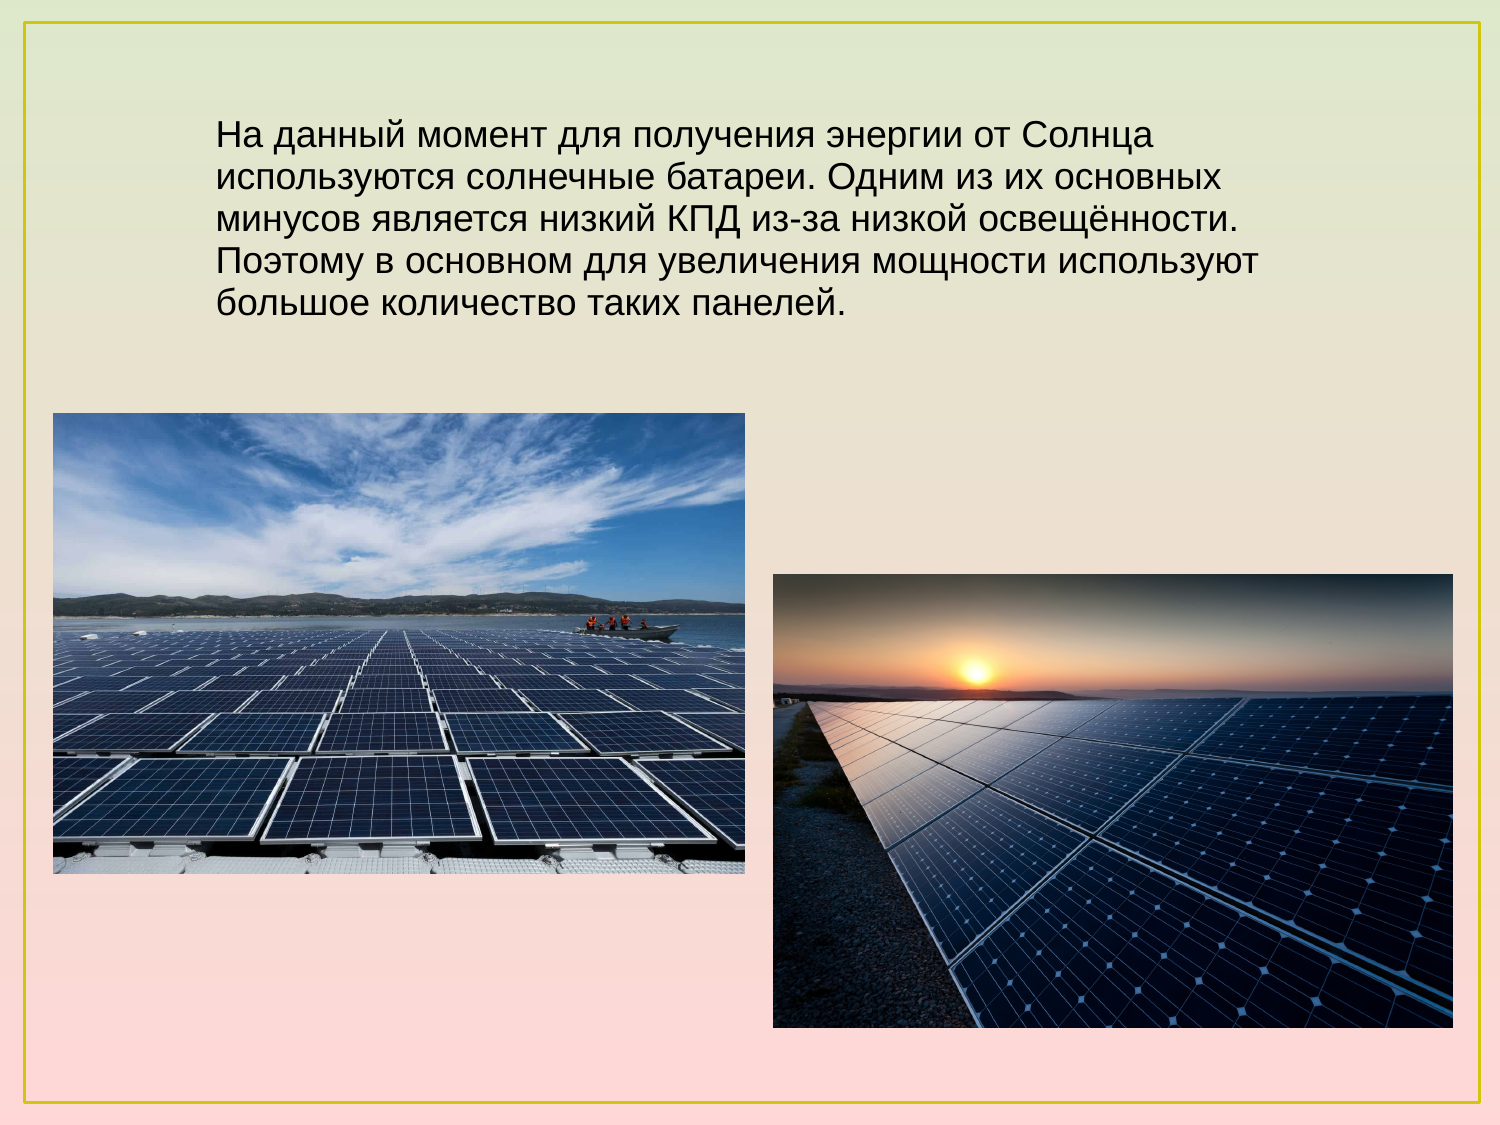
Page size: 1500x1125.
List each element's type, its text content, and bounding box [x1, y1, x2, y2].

text_box На данный момент для получения энергии от Солнца используются солнечные батареи. Одним из их основных минусов является низкий КПД из-за низкой освещённости. Поэтому в основном для увеличения мощности используют большое количество таких панелей. [200, 106, 1323, 332]
picture [53, 413, 745, 875]
picture [773, 574, 1453, 1028]
